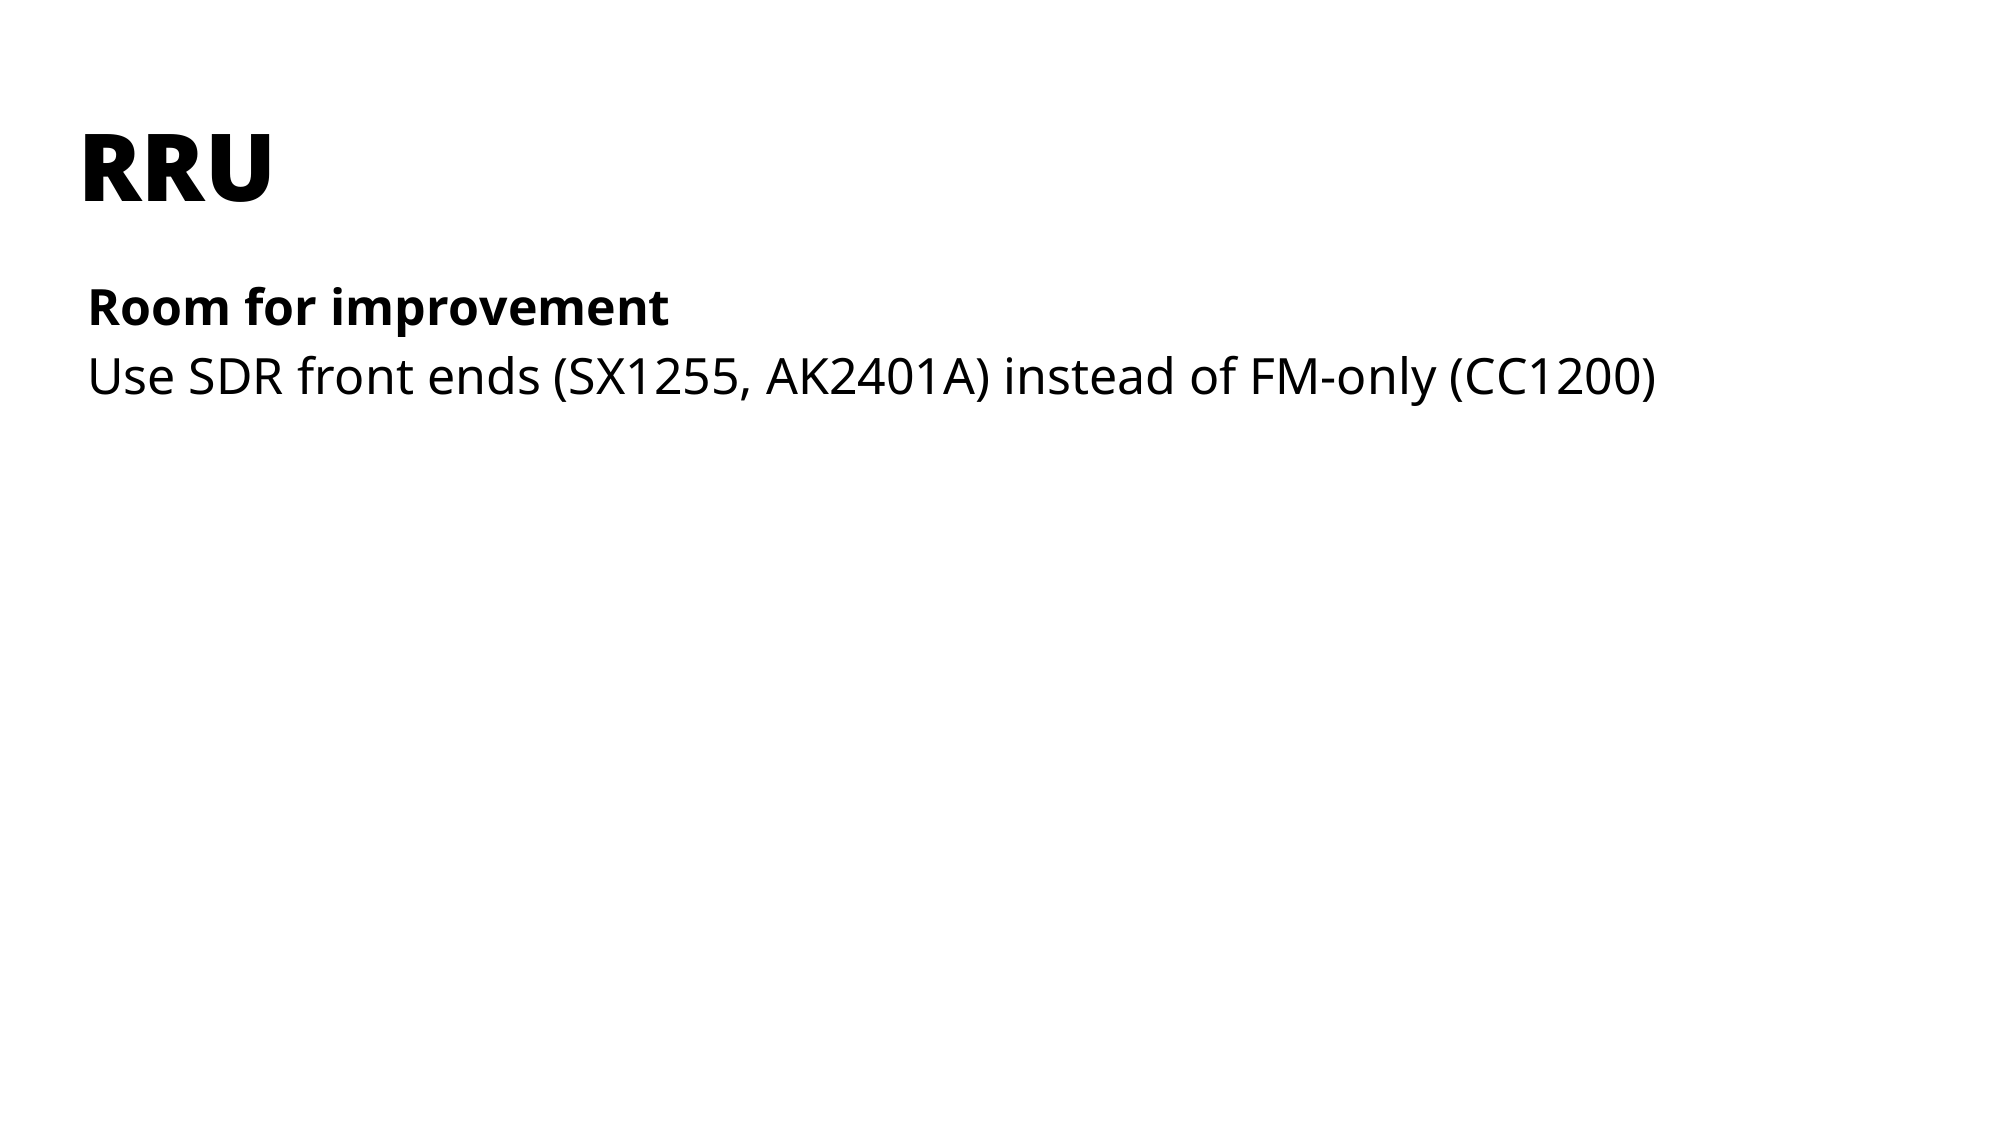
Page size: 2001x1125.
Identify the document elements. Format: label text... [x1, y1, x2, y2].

text_box RRU [78, 101, 1381, 234]
text_box Room for improvement Use SDR front ends (SX1255, AK2401A) instead of FM-only (CC1200) [87, 272, 1891, 1066]
